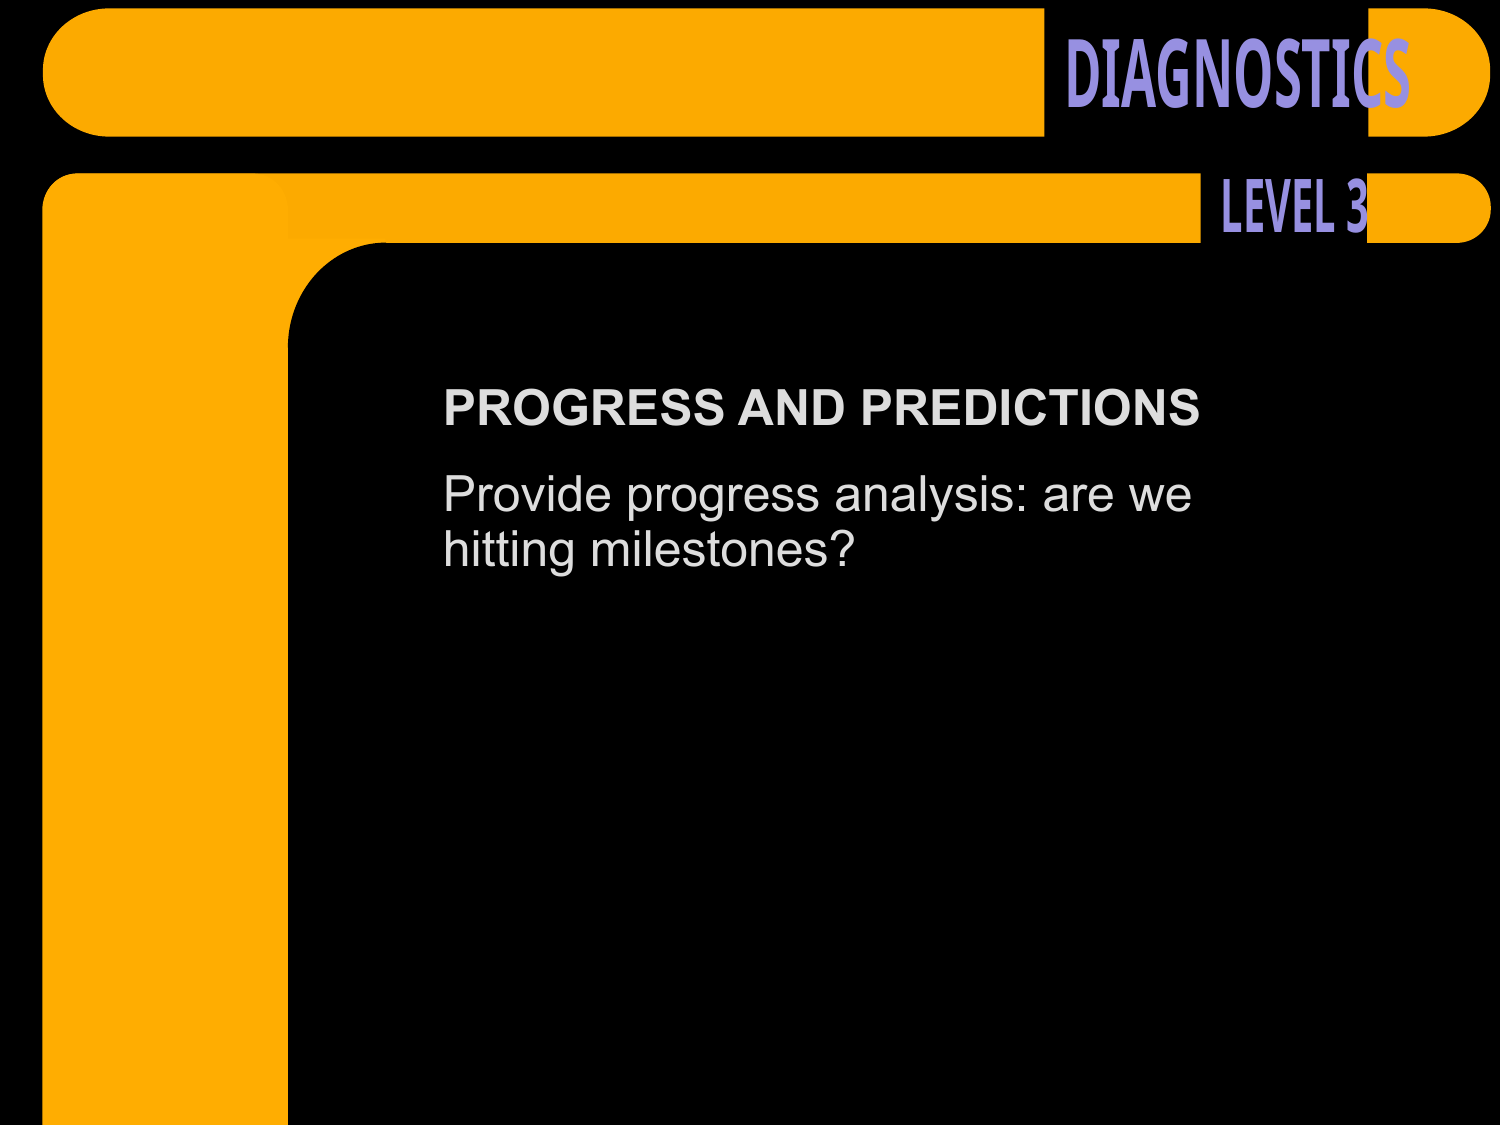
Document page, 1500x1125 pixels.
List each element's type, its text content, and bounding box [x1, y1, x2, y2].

list PROGRESS AND PREDICTIONS Provide progress analysis: are we hitting milestones? [372, 380, 1286, 1062]
picture [0, 0, 1500, 1125]
